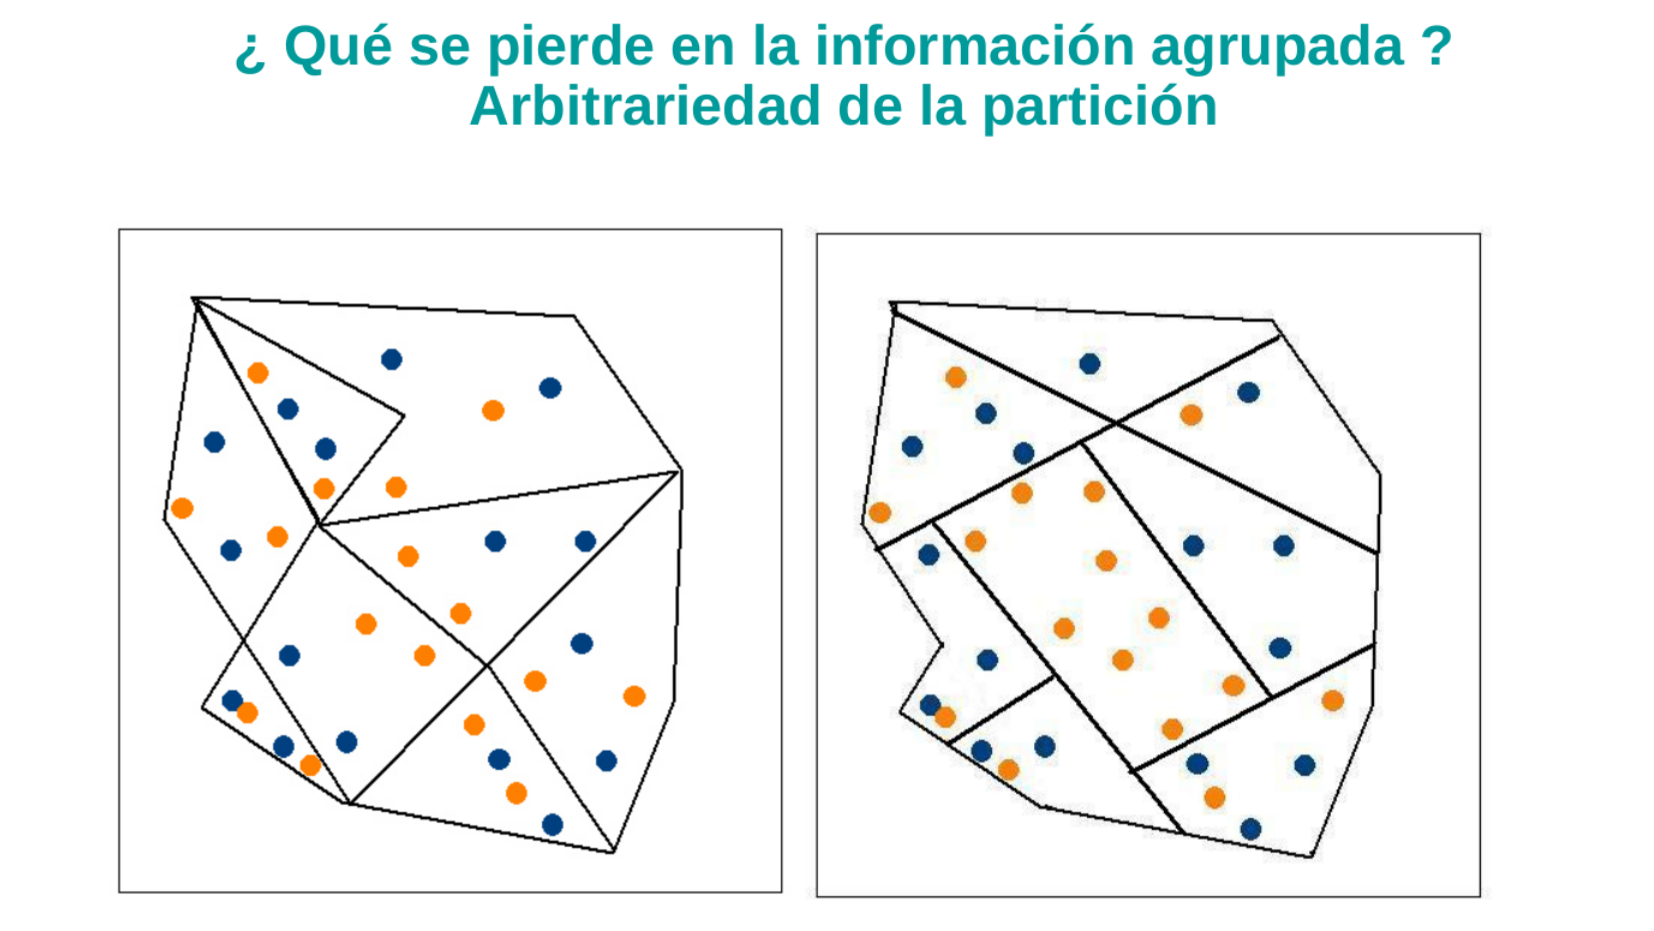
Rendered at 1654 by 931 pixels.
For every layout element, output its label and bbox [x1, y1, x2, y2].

picture [94, 1, 1511, 931]
